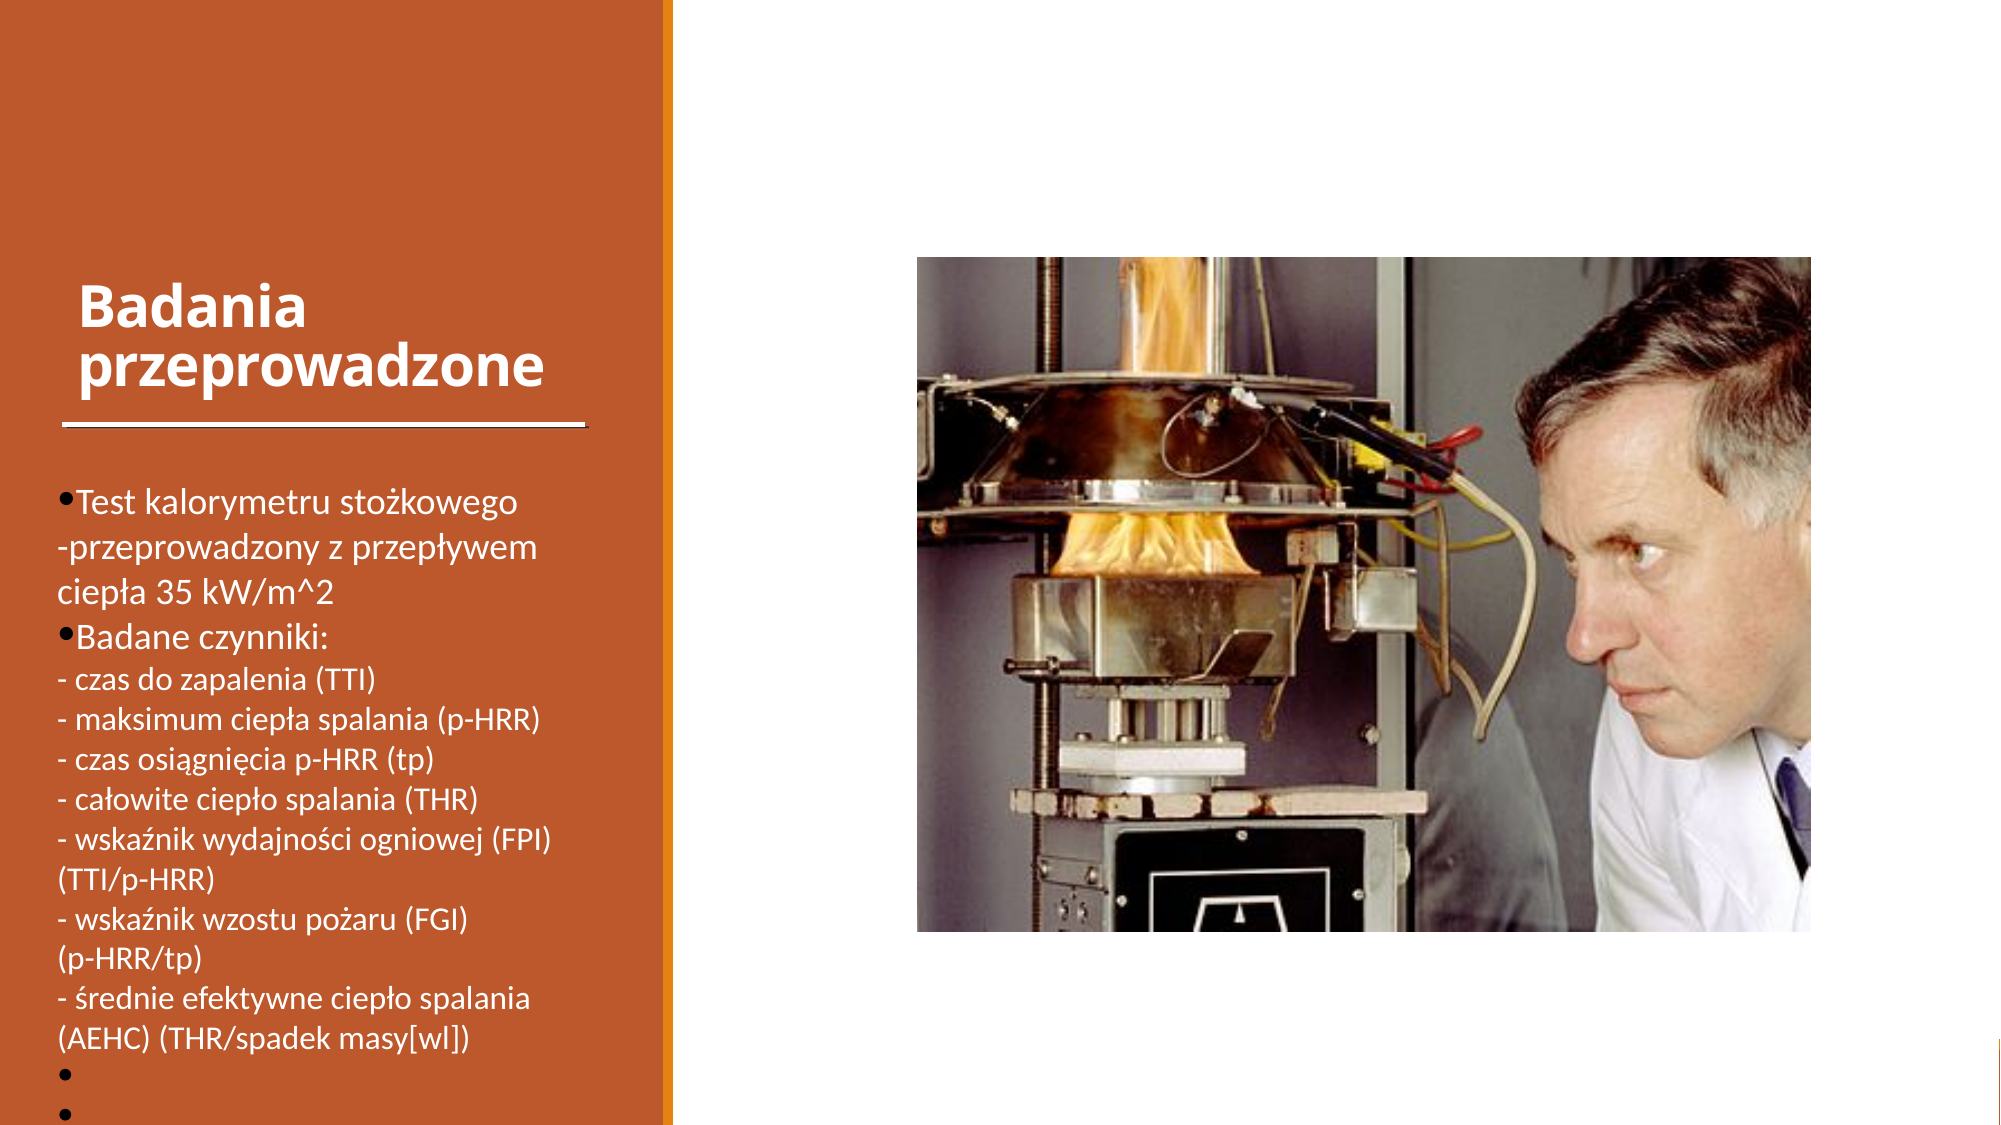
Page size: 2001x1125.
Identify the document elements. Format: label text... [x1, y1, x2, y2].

text_box [0, 0, 2000, 1125]
picture [917, 257, 1811, 932]
text_box Test kalorymetru stożkowego -przeprowadzony z przepływem ciepła 35 kW/m^2 Badane czynniki: - czas do zapalenia (TTI) - maksimum ciepła spalania (p-HRR) - czas osiągnięcia p-HRR (tp) - całowite ciepło spalania (THR) - wskaźnik wydajności ogniowej (FPI) (TTI/p-HRR) - wskaźnik wzostu pożaru (FGI) (p-HRR/tp) - średnie efektywne ciepło spalania (AEHC) (THR/spadek masy[wl]) [42, 469, 624, 1125]
title Badania przeprowadzone [62, 60, 624, 406]
